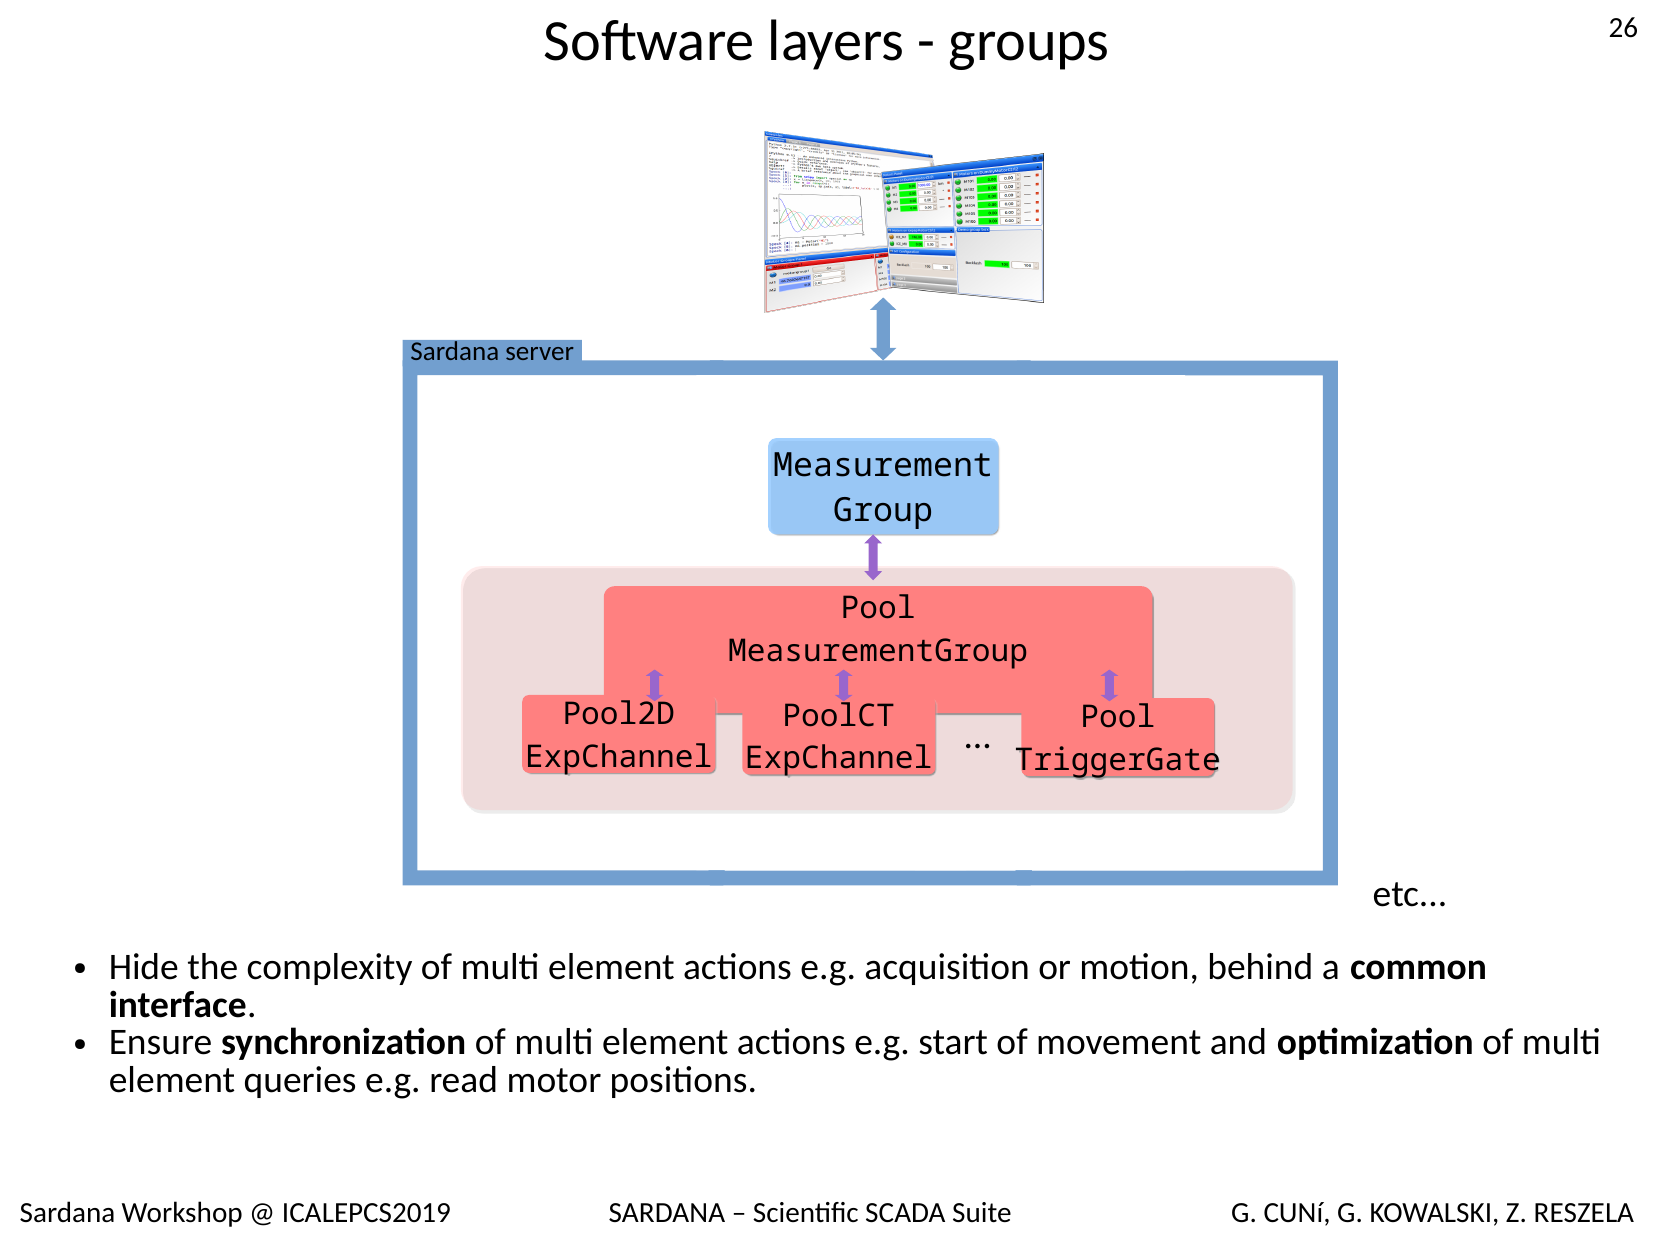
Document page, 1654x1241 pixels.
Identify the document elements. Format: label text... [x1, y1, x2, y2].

text_box Measurement Group [768, 438, 999, 535]
text_box [402, 297, 1338, 886]
text_box PoolCT ExpChannel [742, 696, 936, 775]
text_box Hide the complexity of multi element actions e.g. acquisition or motion, behind a common interface. Ensure synchronization of multi element actions e.g. start of movement and optimization of multi element queries e.g. read motor positions. [58, 943, 1621, 1146]
text_box etc... [1357, 870, 1493, 923]
text_box Pool MeasurementGroup [603, 586, 1153, 714]
text_box ... [948, 713, 1013, 766]
title Software layers - groups [82, 2, 1571, 91]
text_box Pool TriggerGate [1021, 698, 1215, 776]
picture [746, 131, 1044, 314]
text_box Pool2D ExpChannel [522, 694, 716, 773]
text_box Sardana server [402, 339, 582, 367]
